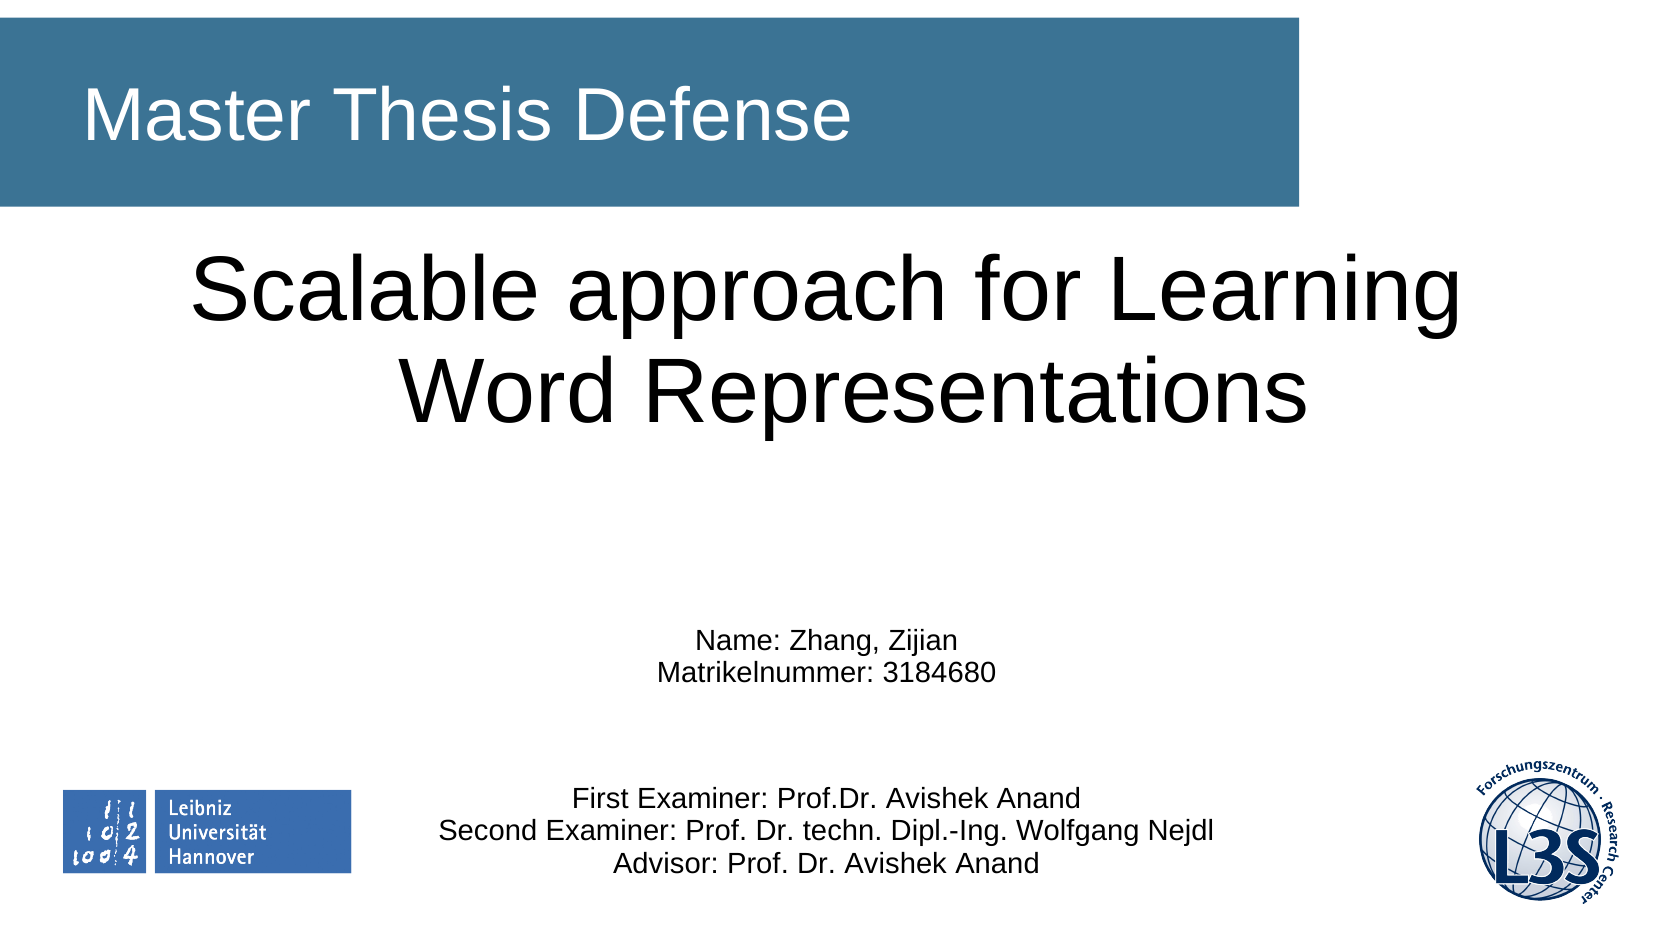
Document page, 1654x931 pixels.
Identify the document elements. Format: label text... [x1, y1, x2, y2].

picture [53, 783, 361, 880]
title Master Thesis Defense [82, 29, 1235, 195]
picture [1476, 761, 1619, 904]
subtitle Scalable approach for Learning Word Representations Name: Zhang, Zijian Matrikelnummer: 3184680 First Examiner: Prof.Dr. Avishek Anand Second Examiner: Prof. Dr. techn. Dipl.-Ing. Wolfgang Nejdl Advisor: Prof. Dr. Avishek Anand [82, 289, 1571, 829]
